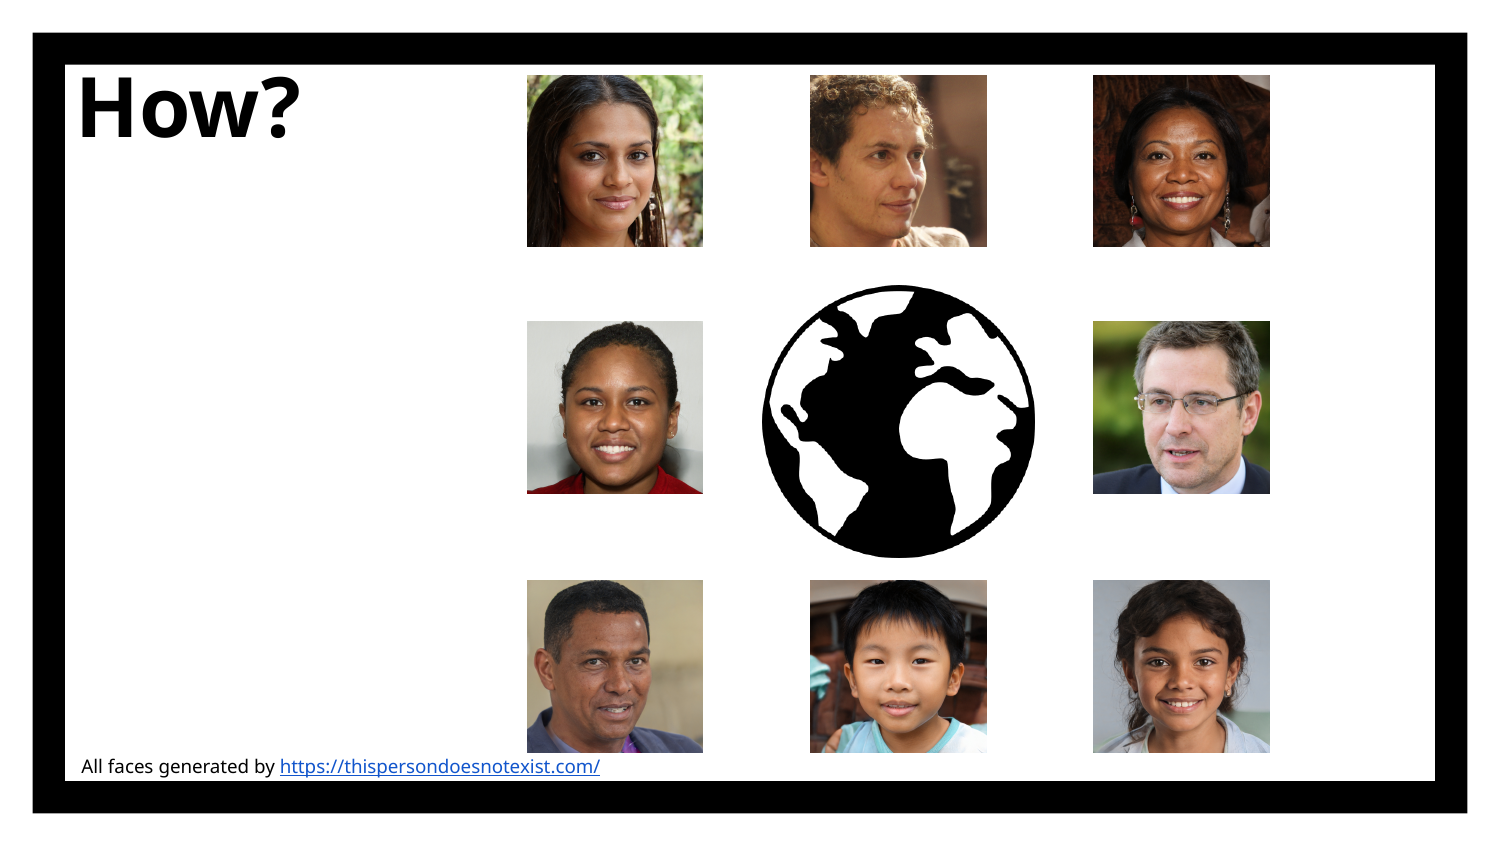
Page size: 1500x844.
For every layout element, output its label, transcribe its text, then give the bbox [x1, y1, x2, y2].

title How? [60, 52, 873, 169]
picture [762, 285, 1035, 558]
picture [1093, 580, 1270, 753]
picture [810, 75, 987, 247]
picture [810, 580, 987, 753]
picture [527, 75, 703, 247]
picture [527, 580, 703, 753]
picture [1093, 321, 1270, 494]
subtitle All faces generated by https://thispersondoesnotexist.com/ [66, 739, 923, 803]
picture [527, 321, 703, 494]
picture [1093, 75, 1270, 247]
